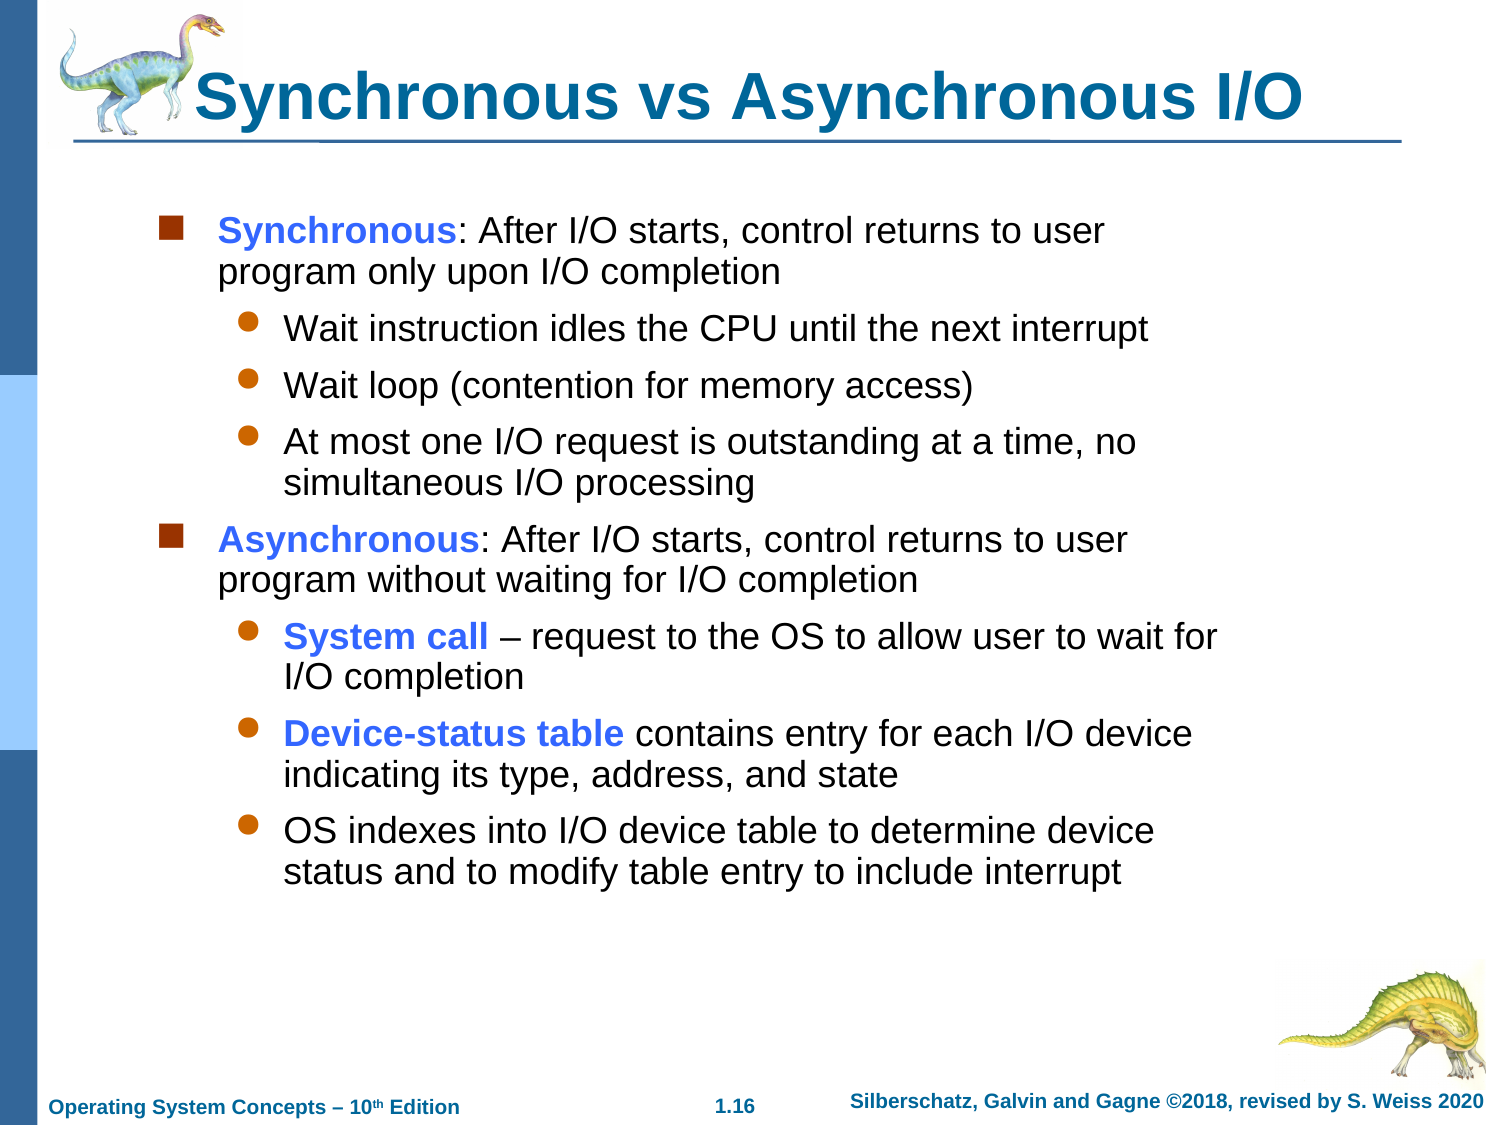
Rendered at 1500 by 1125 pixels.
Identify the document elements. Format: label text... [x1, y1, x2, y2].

text_box Synchronous vs Asynchronous I/O [75, 45, 1426, 141]
text_box Synchronous: After I/O starts, control returns to user program only upon I/O completion Wait instruction idles the CPU until the next interrupt Wait loop (contention for memory access) At most one I/O request is outstanding at a time, no simultaneous I/O processing Asynchronous: After I/O starts, control returns to user program without waiting for I/O completion System call – request to the OS to allow user to wait for I/O completion Device-status table contains entry for each I/O device indicating its type, address, and state OS indexes into I/O device table to determine device status and to modify table entry to include interrupt [146, 204, 1270, 956]
picture [46, 0, 243, 149]
picture [1275, 959, 1486, 1090]
